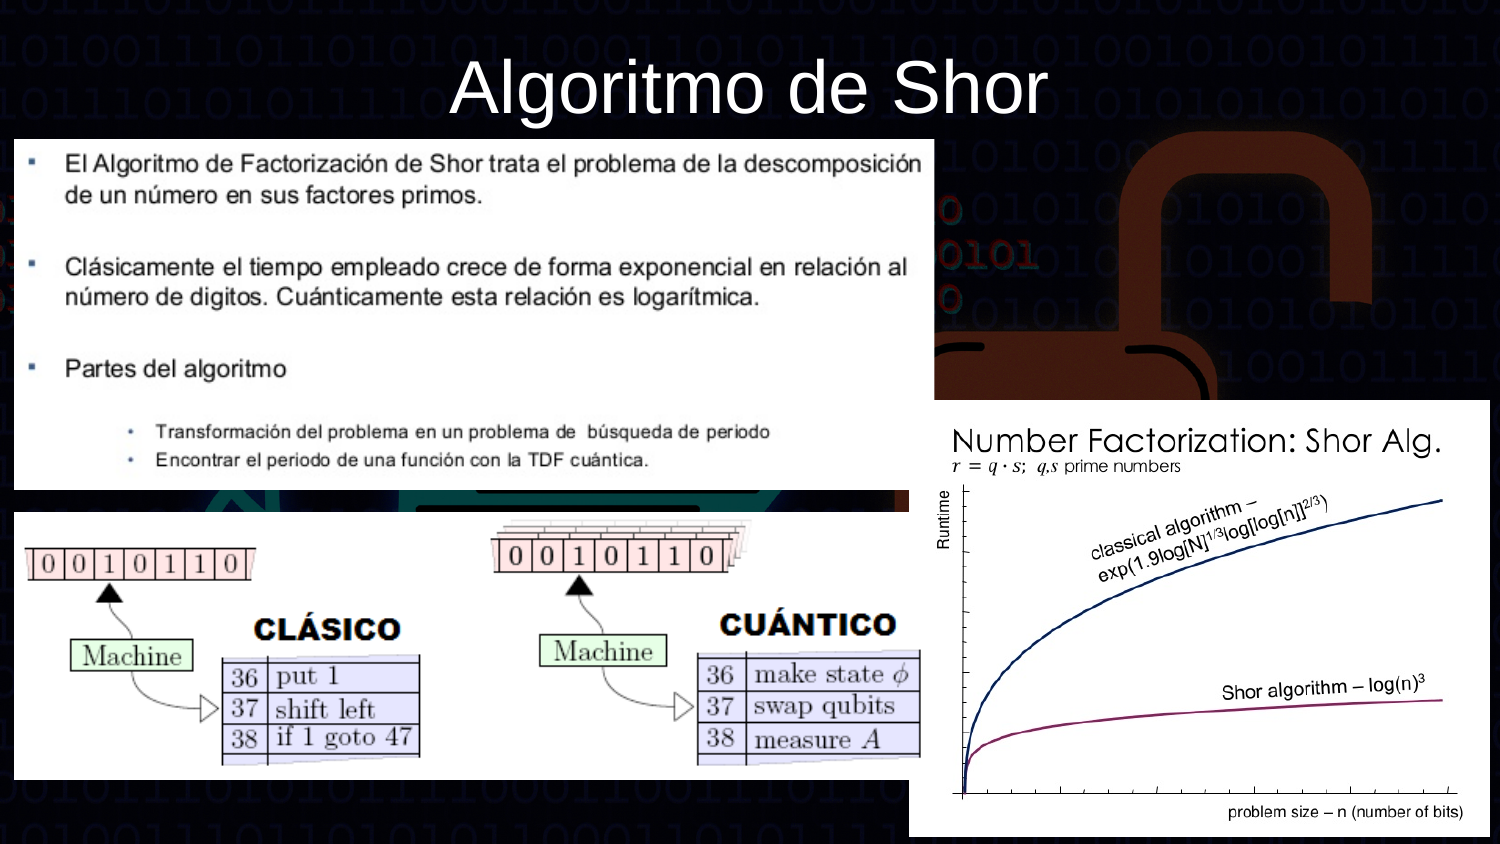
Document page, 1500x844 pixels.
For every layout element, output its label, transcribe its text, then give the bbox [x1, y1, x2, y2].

picture [0, 0, 1500, 844]
title Algoritmo de Shor [51, 23, 1449, 117]
